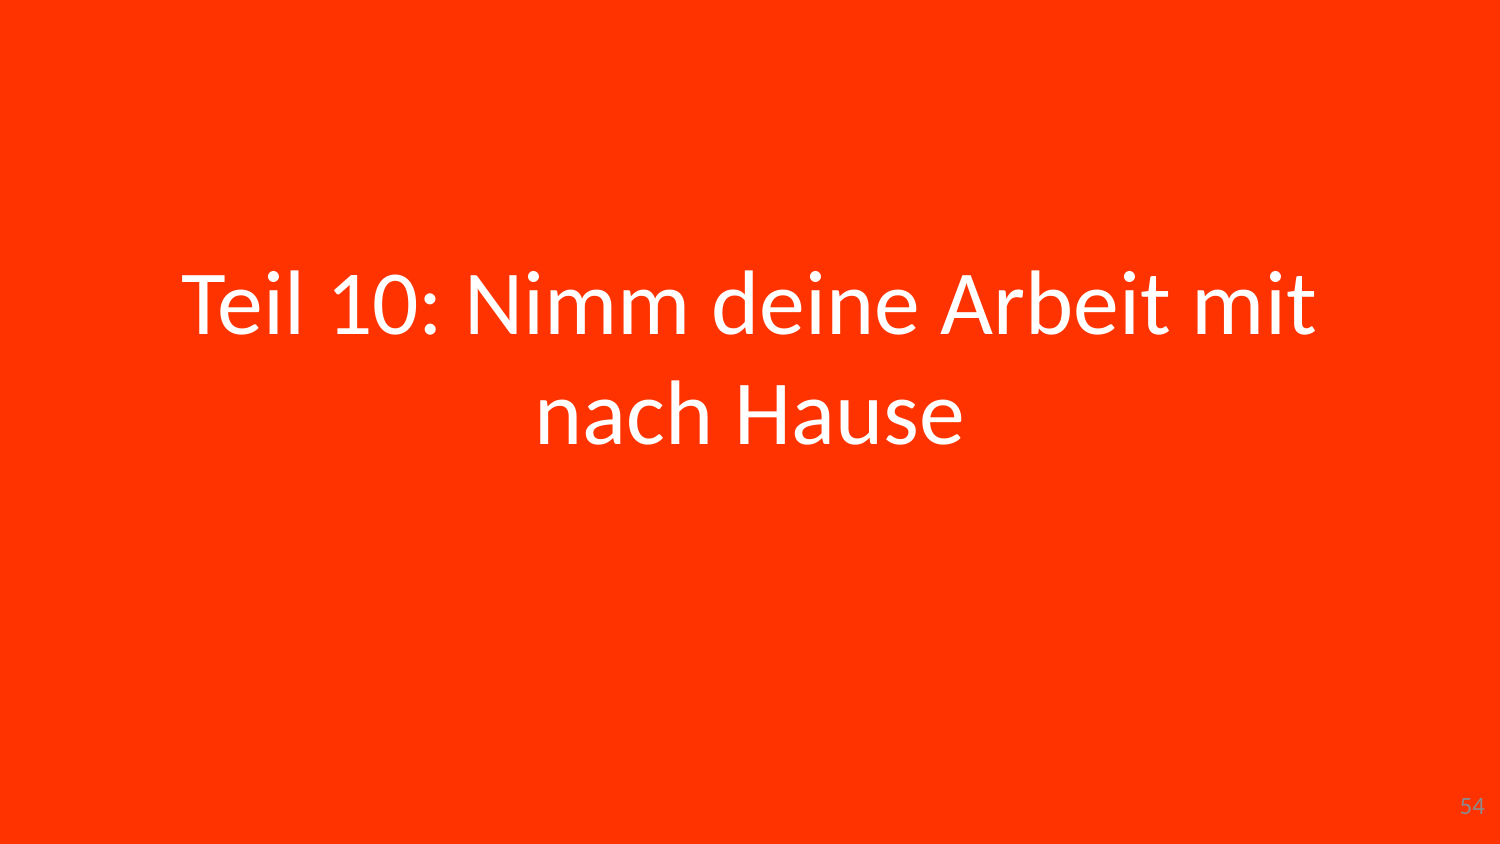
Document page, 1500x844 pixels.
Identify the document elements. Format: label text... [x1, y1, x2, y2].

slide_number <getal> [1415, 782, 1500, 828]
title Teil 10: Nimm deine Arbeit mit nach Hause [112, 262, 1388, 443]
